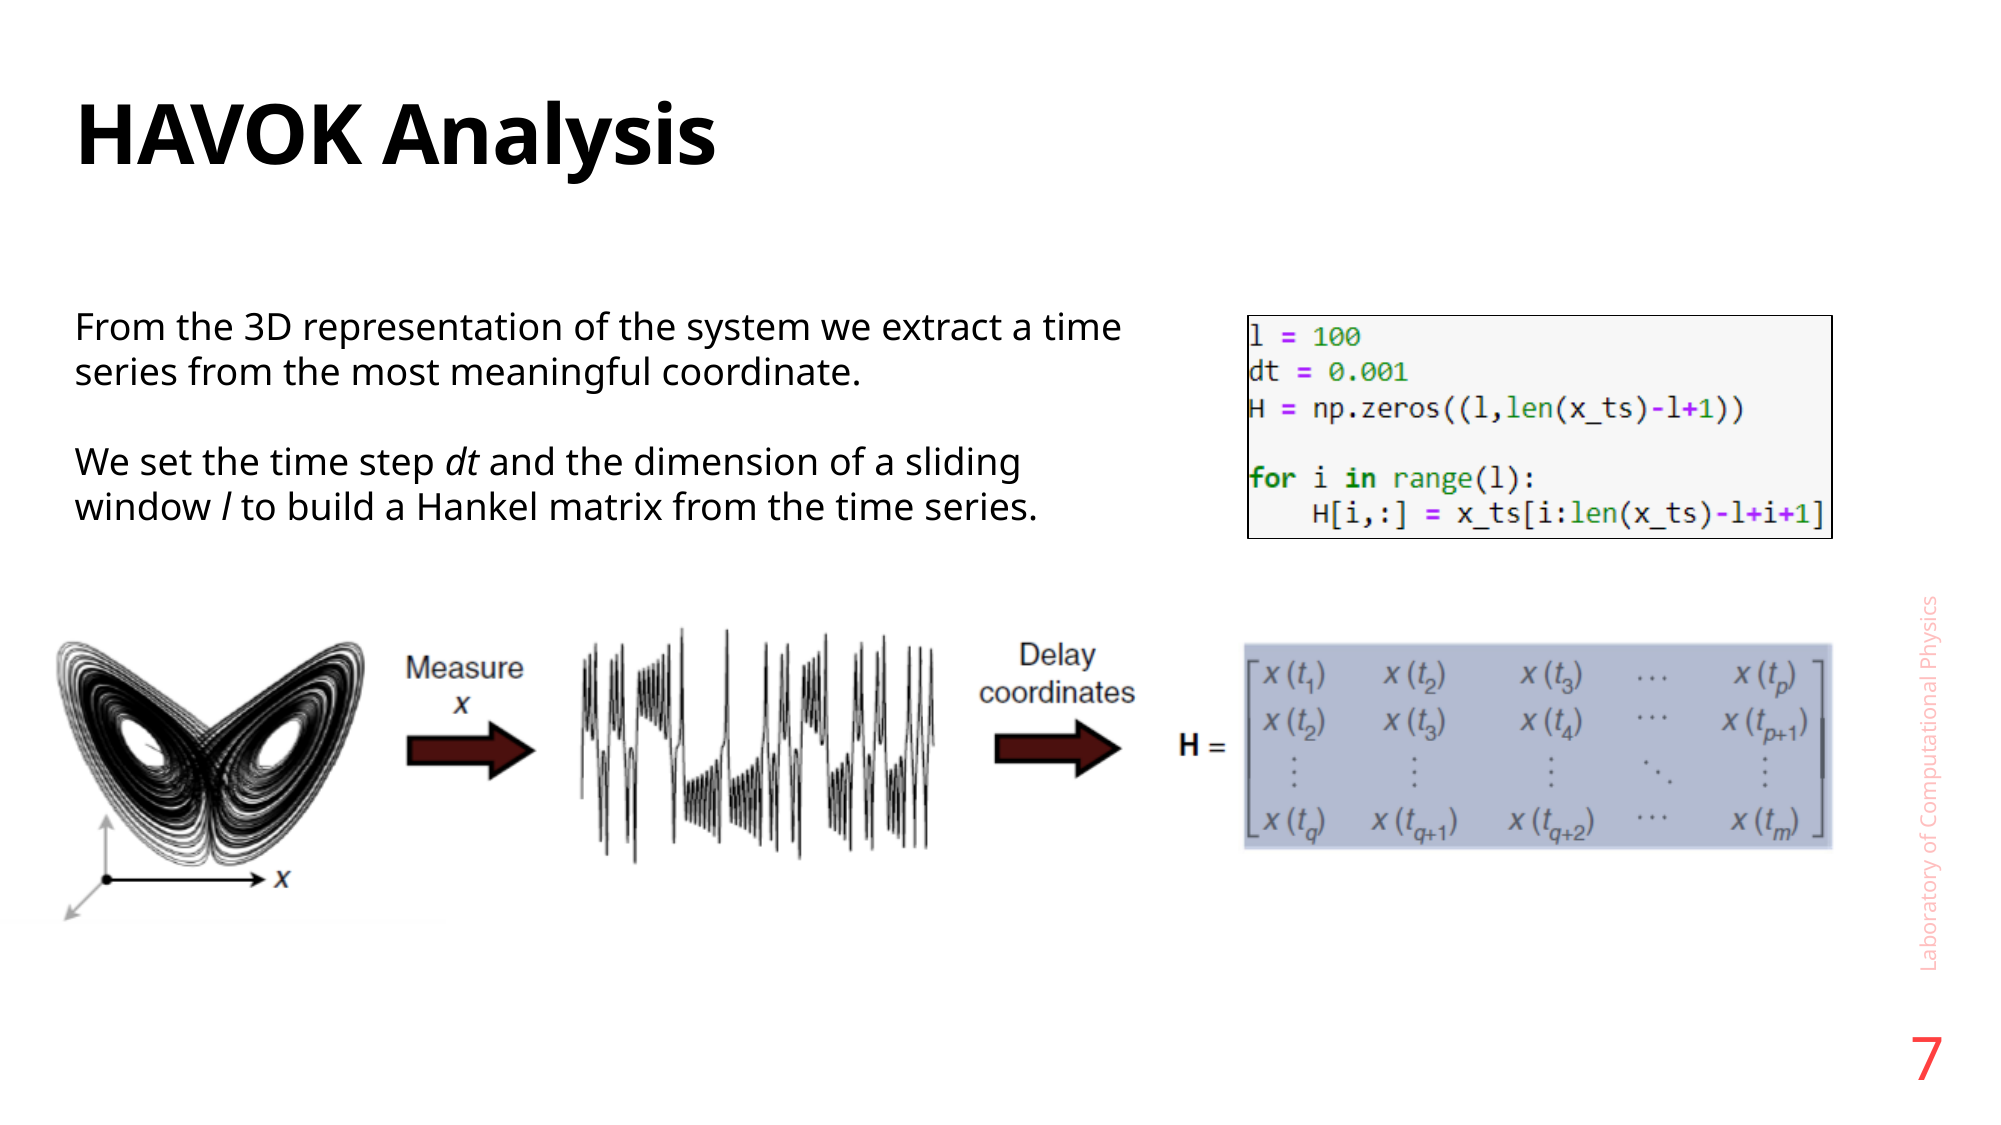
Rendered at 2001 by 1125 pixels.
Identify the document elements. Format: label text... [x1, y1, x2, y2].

title HAVOK Analysis [59, 42, 1650, 191]
picture [0, 575, 1843, 943]
footer Laboratory of Computational Physics [1897, 400, 1958, 988]
slide_number 7 [1852, 1012, 2000, 1110]
picture [1248, 316, 1832, 538]
text_box From the 3D representation of the system we extract a time series from the most meaningful coordinate. We set the time step dt and the dimension of a sliding window l to build a Hankel matrix from the time series. [59, 295, 1144, 538]
